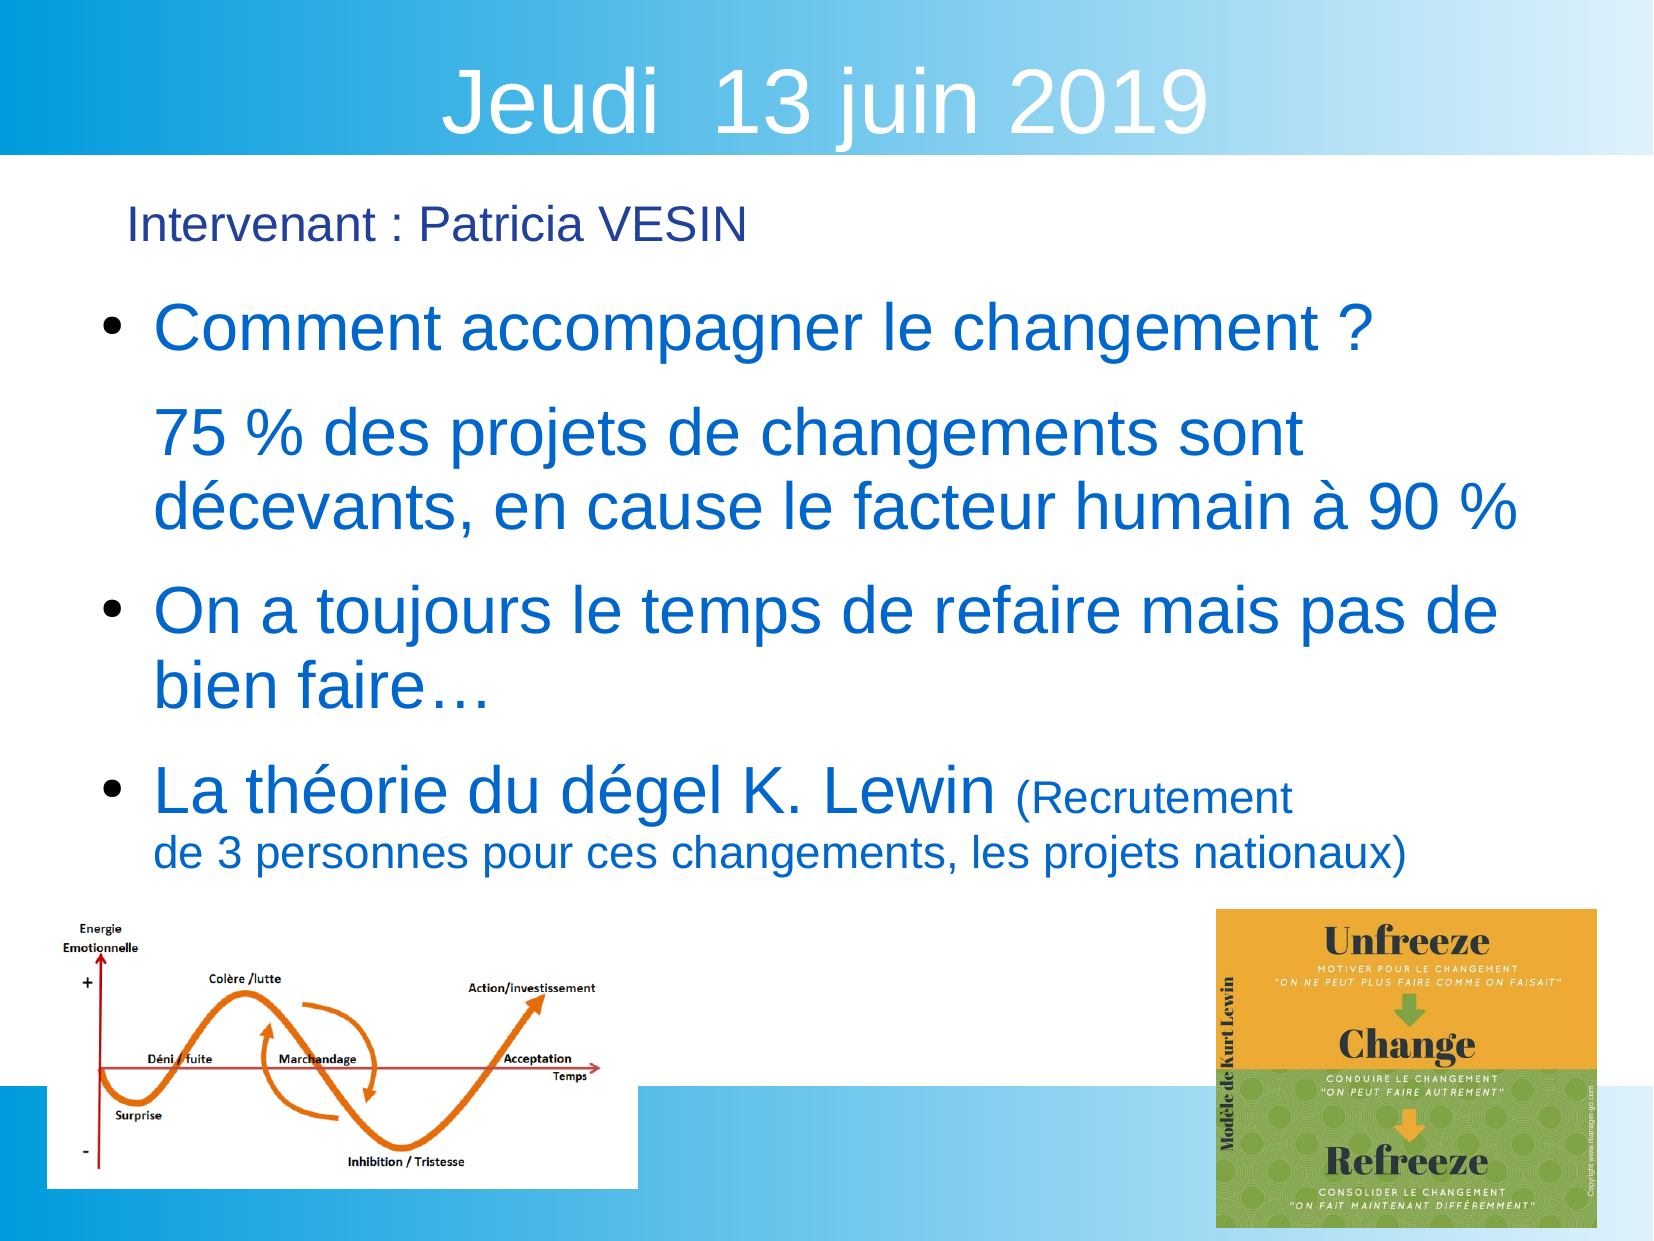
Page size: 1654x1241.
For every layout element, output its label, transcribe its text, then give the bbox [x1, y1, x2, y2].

picture [1216, 909, 1597, 1228]
list Comment accompagner le changement ? 75 % des projets de changements sont décevants, en cause le facteur humain à 90 % On a toujours le temps de refaire mais pas de bien faire… La théorie du dégel K. Lewin (Recrutement de 3 personnes pour ces changements, les projets nationaux) [82, 290, 1571, 1010]
title Jeudi 13 juin 2019 [82, 49, 1571, 155]
text_box Intervenant : Patricia VESIN [111, 188, 778, 260]
picture [47, 909, 638, 1241]
